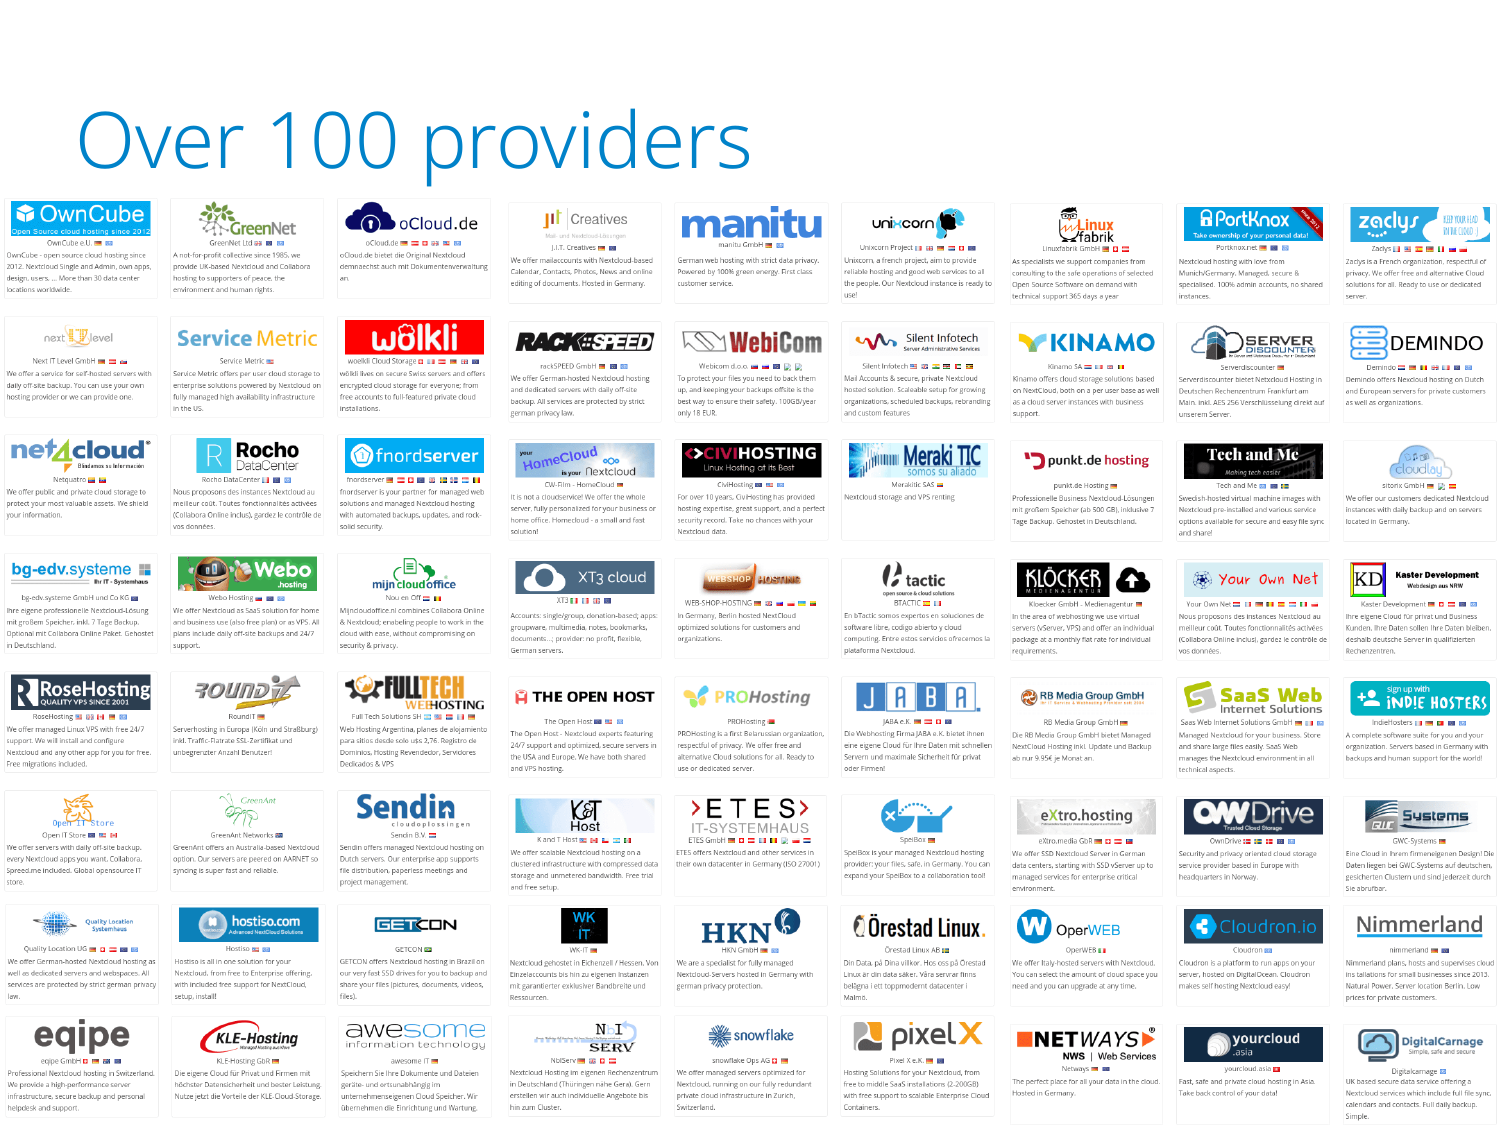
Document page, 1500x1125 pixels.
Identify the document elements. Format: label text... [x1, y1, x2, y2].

title Over 100 providers [74, 44, 1425, 195]
picture [0, 195, 1500, 1125]
